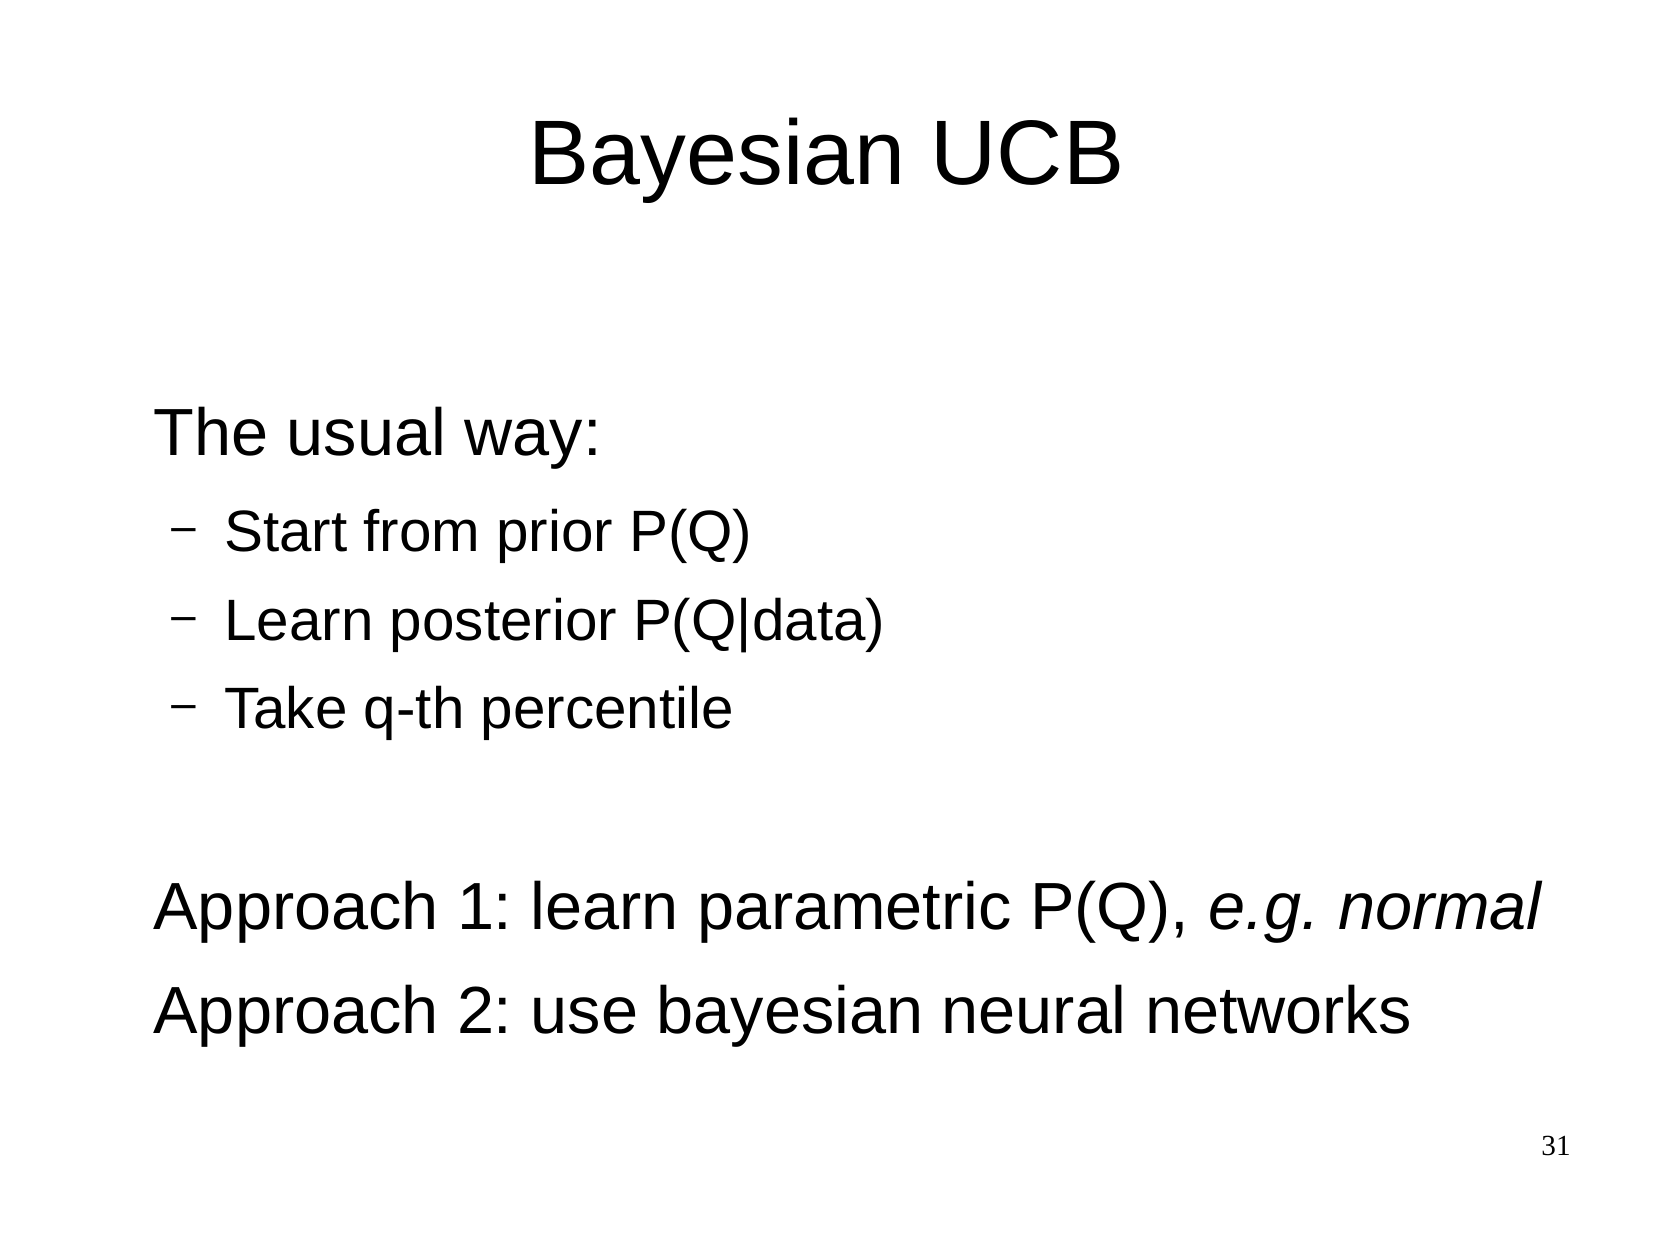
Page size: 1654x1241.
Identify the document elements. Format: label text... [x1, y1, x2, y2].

title Bayesian UCB [82, 49, 1571, 257]
list The usual way: Start from prior P(Q) Learn posterior P(Q|data) Take q-th percentile Approach 1: learn parametric P(Q), e.g. normal Approach 2: use bayesian neural networks [82, 290, 1571, 1241]
